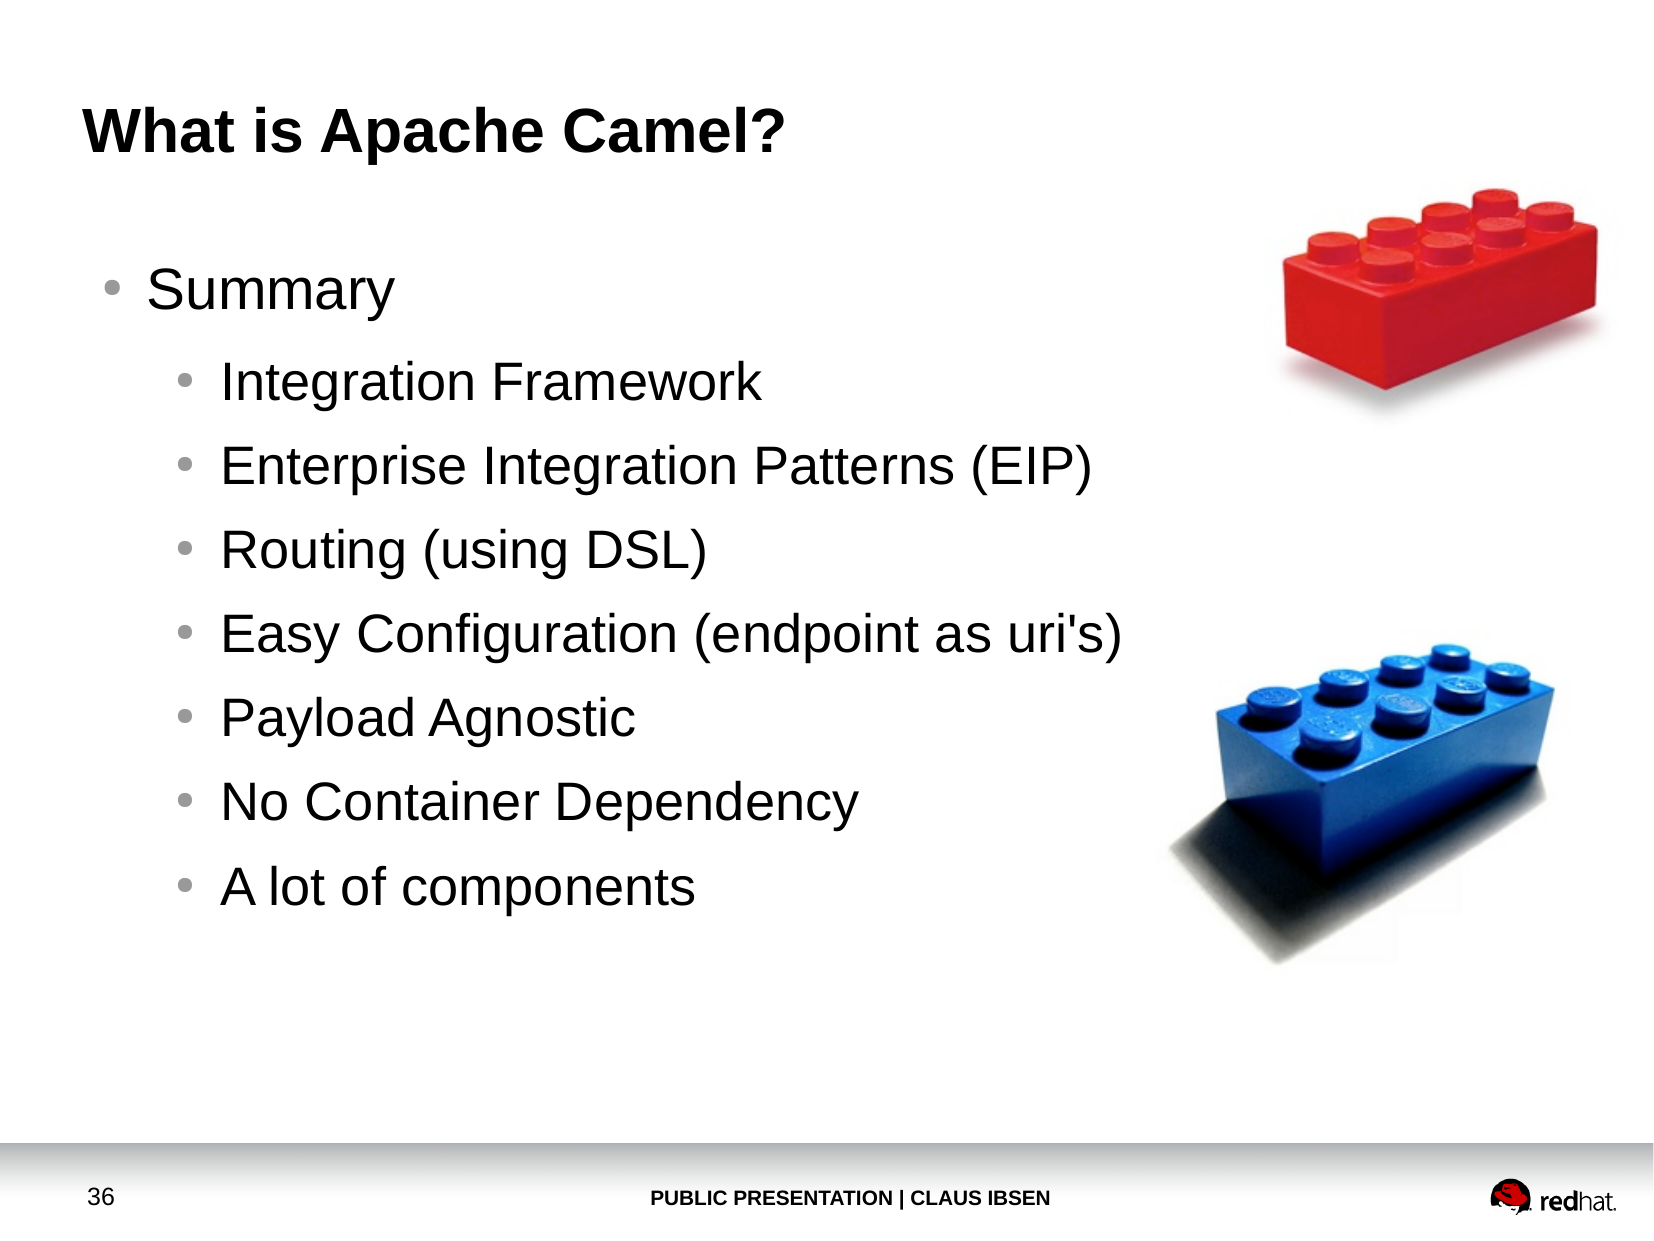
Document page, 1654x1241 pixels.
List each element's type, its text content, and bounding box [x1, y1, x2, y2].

title What is Apache Camel? [82, 37, 1571, 226]
list Summary Integration Framework Enterprise Integration Patterns (EIP) Routing (using DSL) Easy Configuration (endpoint as uri's) Payload Agnostic No Container Dependency A lot of components [86, 256, 1576, 1051]
picture [1155, 165, 1651, 976]
picture [0, 1143, 1654, 1241]
